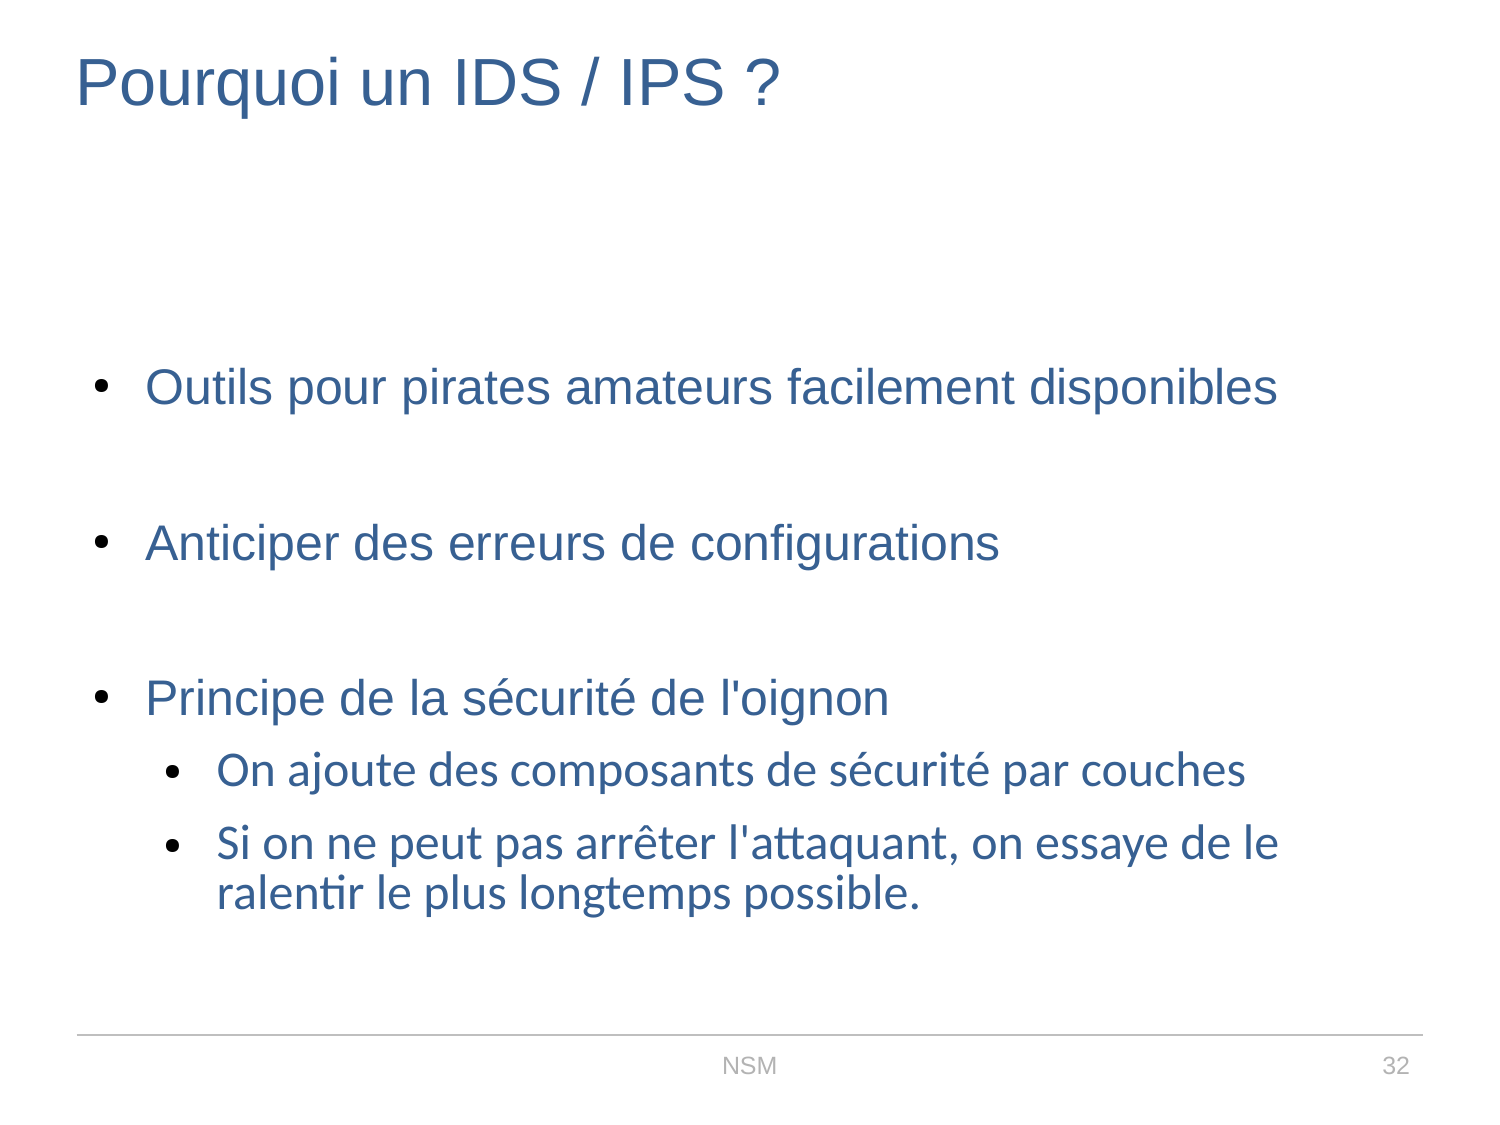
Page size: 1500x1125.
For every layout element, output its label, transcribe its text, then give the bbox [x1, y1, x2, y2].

list Outils pour pirates amateurs facilement disponibles Anticiper des erreurs de configurations Principe de la sécurité de l'oignon On ajoute des composants de sécurité par couches Si on ne peut pas arrêter l'attaquant, on essaye de le ralentir le plus longtemps possible. [75, 262, 1425, 1005]
title Pourquoi un IDS / IPS ? [75, 45, 1425, 233]
